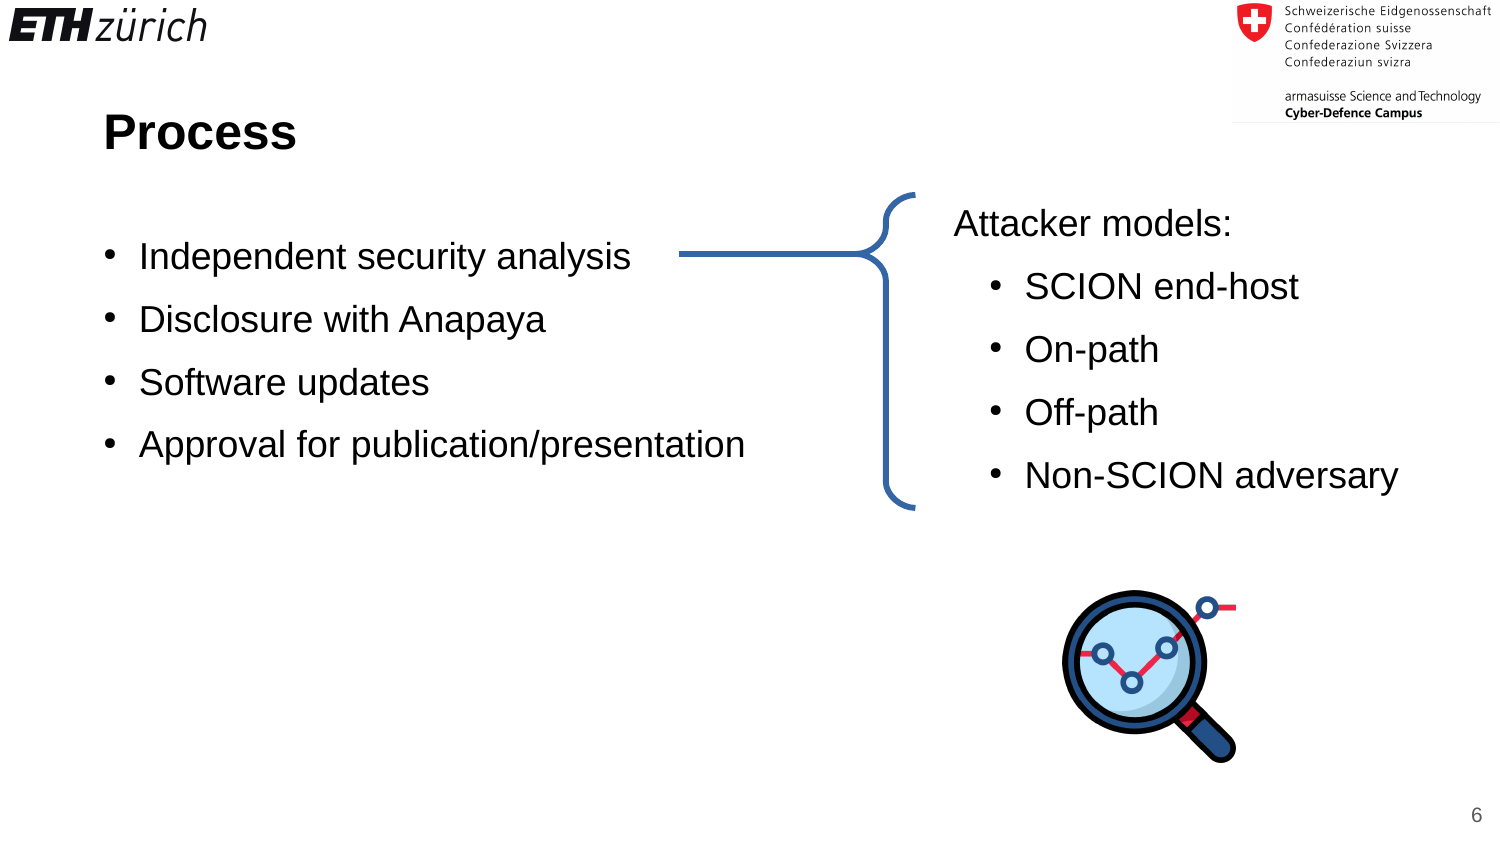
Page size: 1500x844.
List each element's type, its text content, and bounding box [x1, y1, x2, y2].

picture [1232, 0, 1500, 123]
text_box Attacker models: SCION end-host On-path Off-path Non-SCION adversary [938, 194, 1441, 504]
text_box Independent security analysis Disclosure with Anapaya Software updates Approval for publication/presentation [88, 206, 798, 726]
picture [8, 8, 207, 42]
text_box Process [88, 88, 1182, 178]
picture [1062, 590, 1236, 763]
